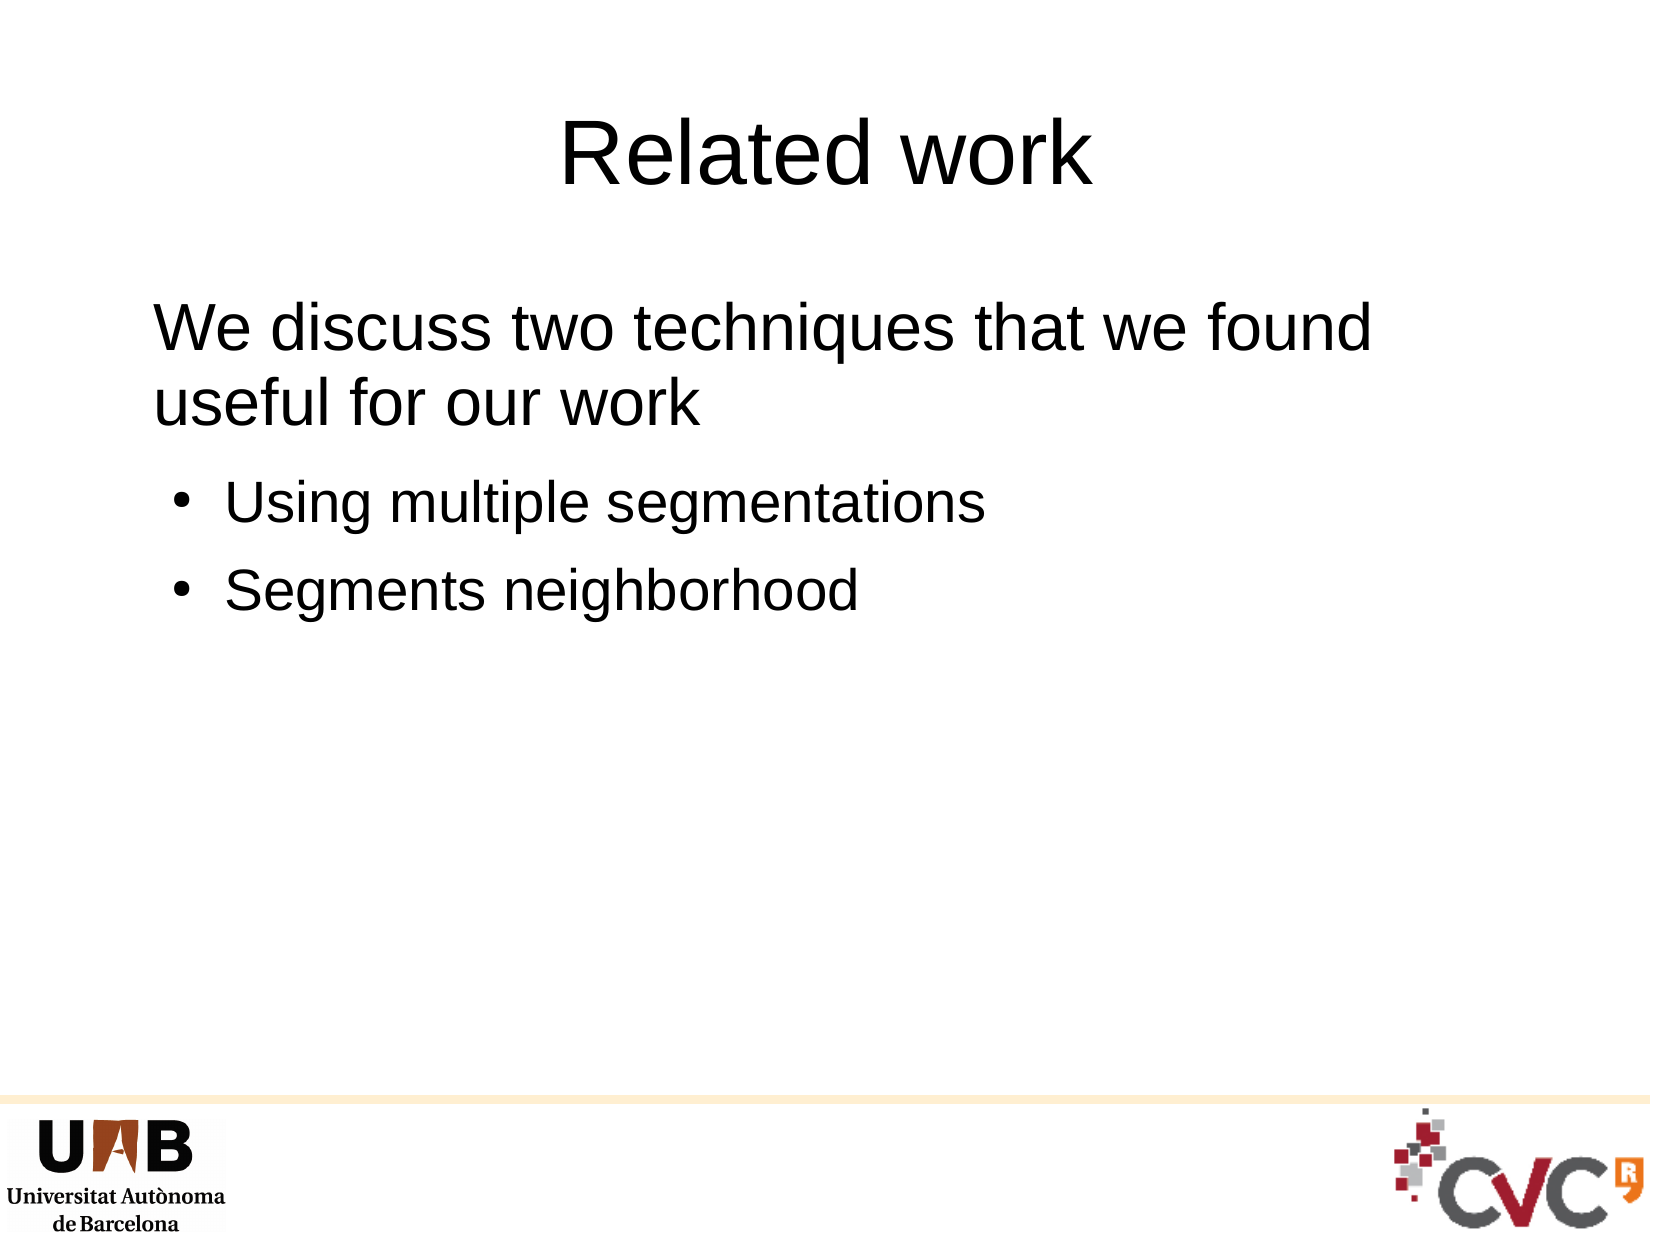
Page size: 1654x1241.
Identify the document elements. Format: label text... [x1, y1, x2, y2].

list We discuss two techniques that we found useful for our work Using multiple segmentations Segments neighborhood [82, 290, 1571, 1109]
picture [1393, 1107, 1650, 1235]
picture [7, 1119, 226, 1232]
title Related work [82, 56, 1571, 250]
